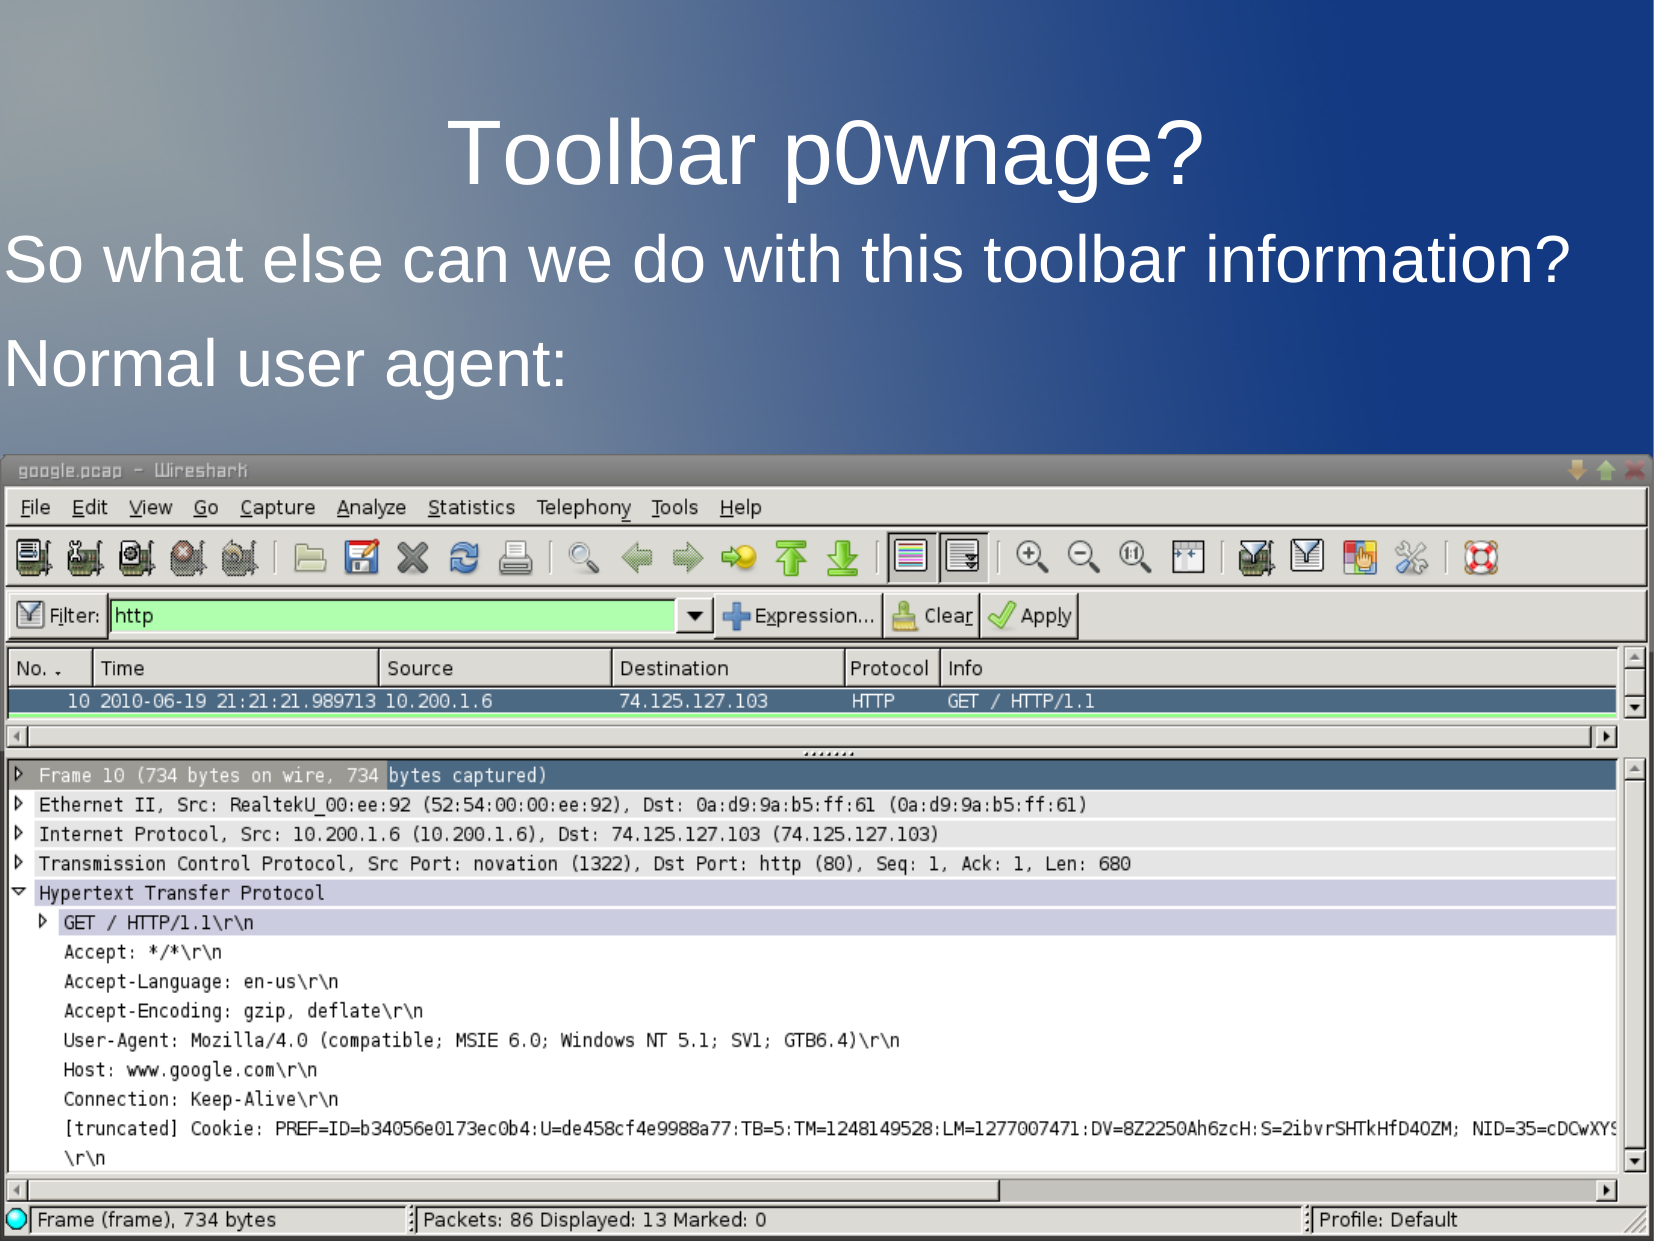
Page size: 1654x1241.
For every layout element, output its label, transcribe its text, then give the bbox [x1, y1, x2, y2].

title Toolbar p0wnage? [82, 49, 1571, 221]
picture [0, 0, 1654, 1241]
list So what else can we do with this toolbar information? Normal user agent: [0, 221, 1651, 454]
